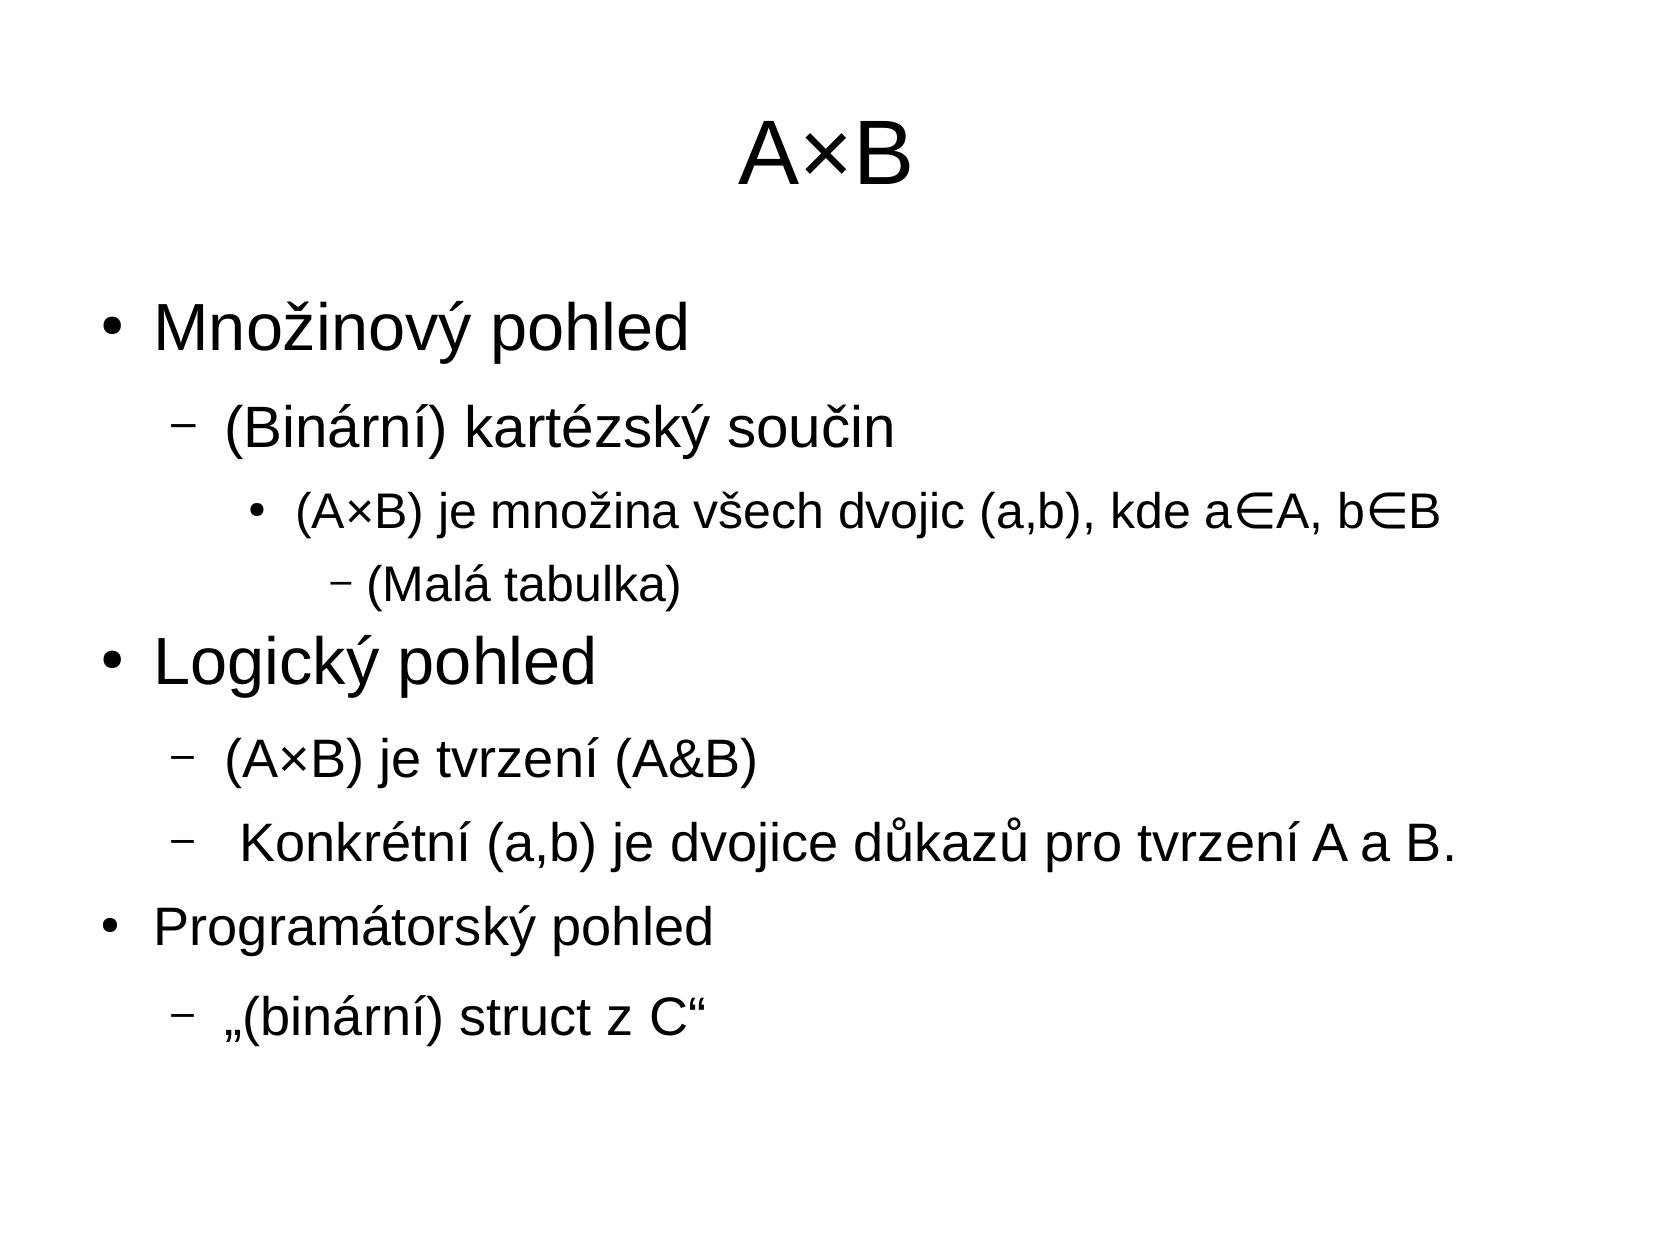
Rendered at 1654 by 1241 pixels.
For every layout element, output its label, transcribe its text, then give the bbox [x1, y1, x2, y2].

list Množinový pohled (Binární) kartézský součin (A×B) je množina všech dvojic (a,b), kde a∈A, b∈B (Malá tabulka) Logický pohled (A×B) je tvrzení (A&B) Konkrétní (a,b) je dvojice důkazů pro tvrzení A a B. Programátorský pohled „(binární) struct z C“ [82, 290, 1538, 1141]
title A×B [82, 49, 1571, 257]
